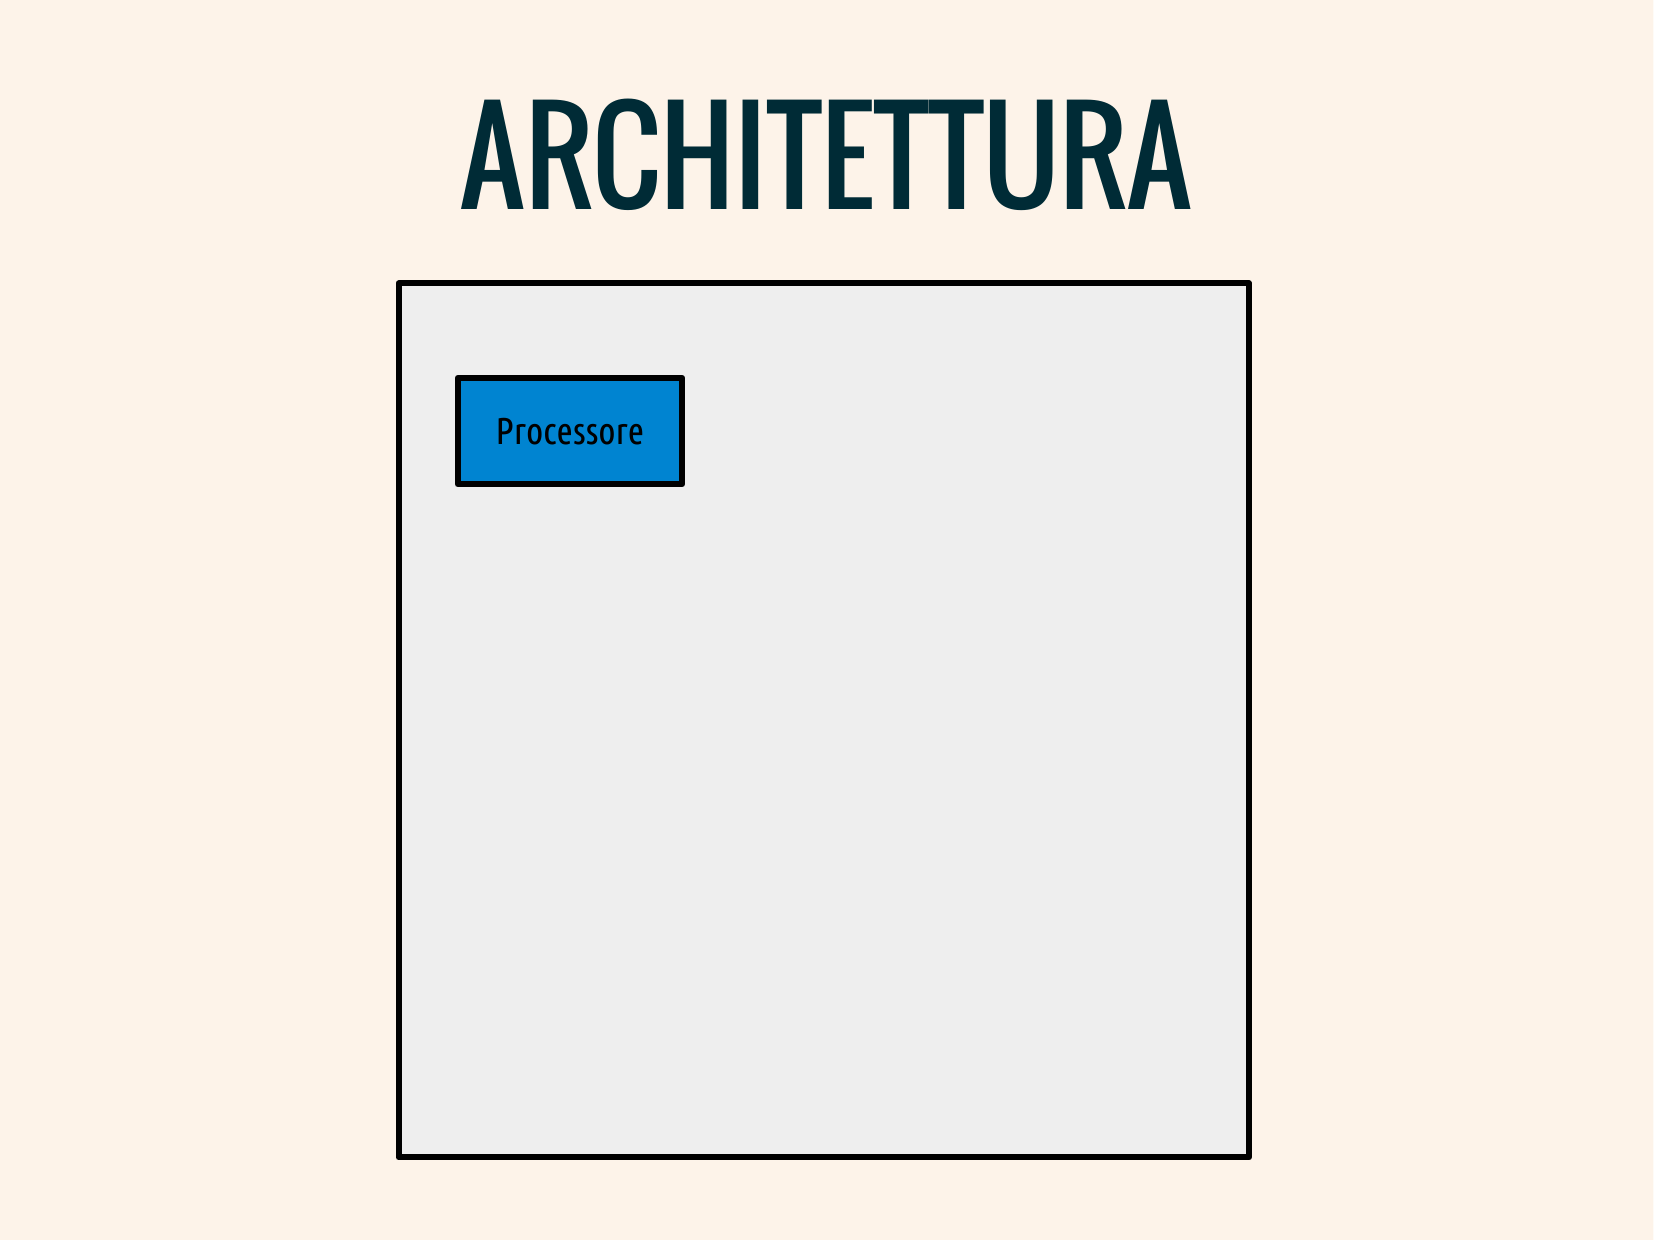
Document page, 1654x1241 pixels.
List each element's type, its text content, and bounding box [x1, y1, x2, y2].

text_box [398, 283, 1250, 1158]
text_box Processore [457, 377, 683, 485]
title Architettura [82, 49, 1571, 257]
